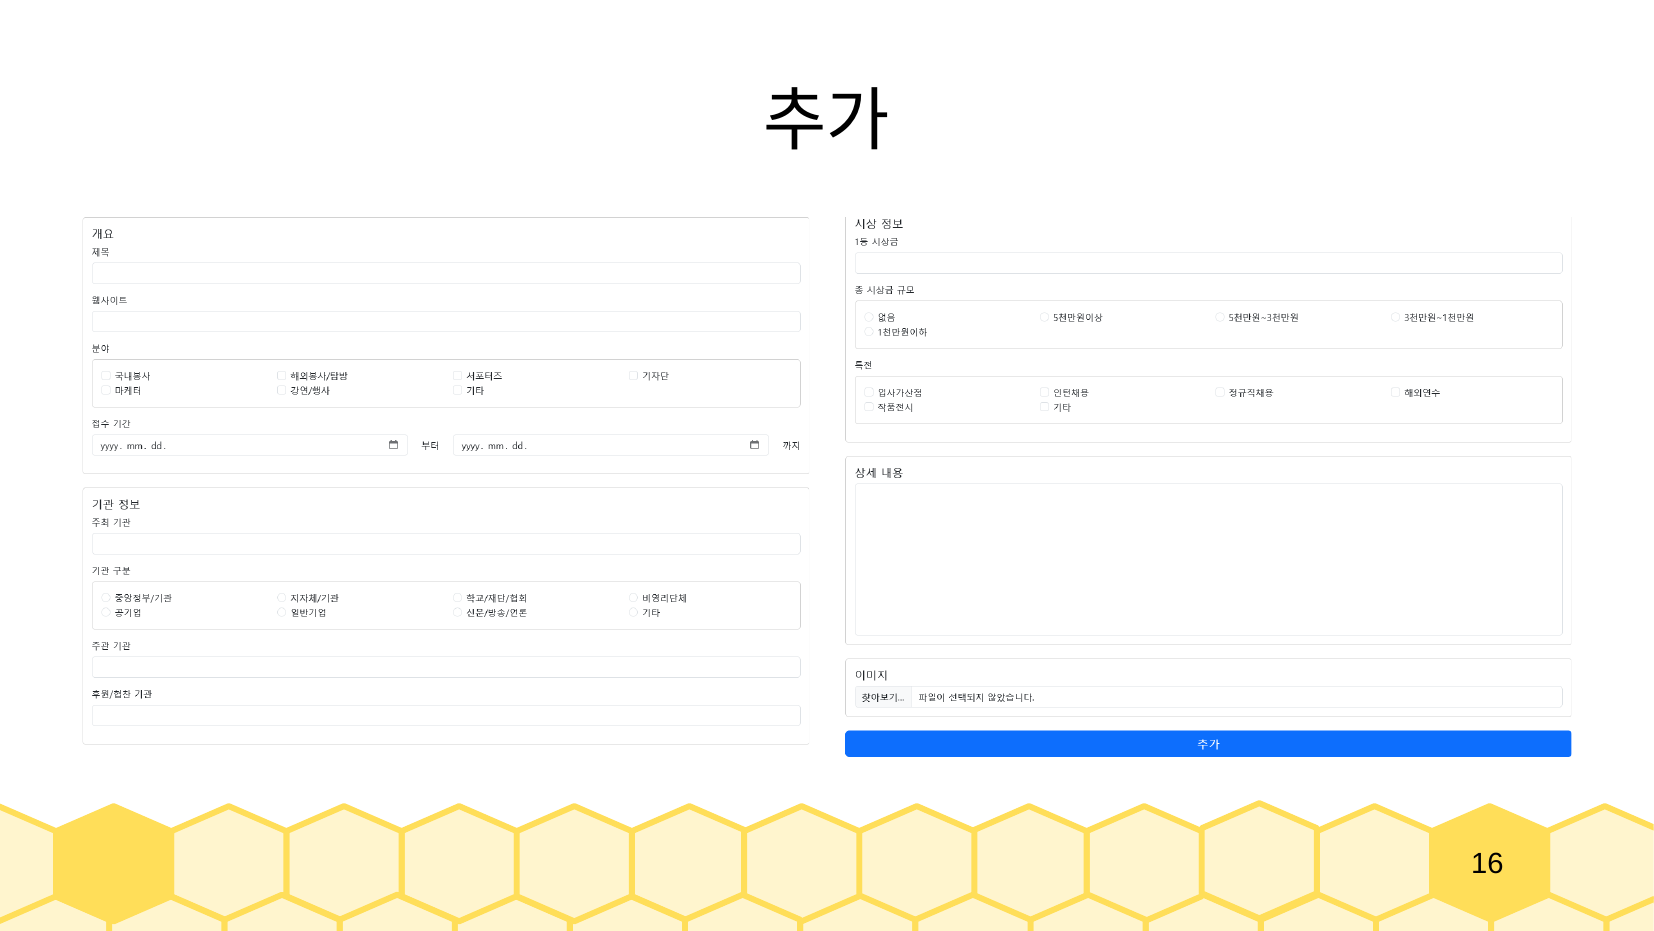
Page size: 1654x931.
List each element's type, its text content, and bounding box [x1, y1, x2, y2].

picture [845, 217, 1572, 757]
title 추가 [82, 37, 1571, 193]
picture [82, 217, 810, 758]
